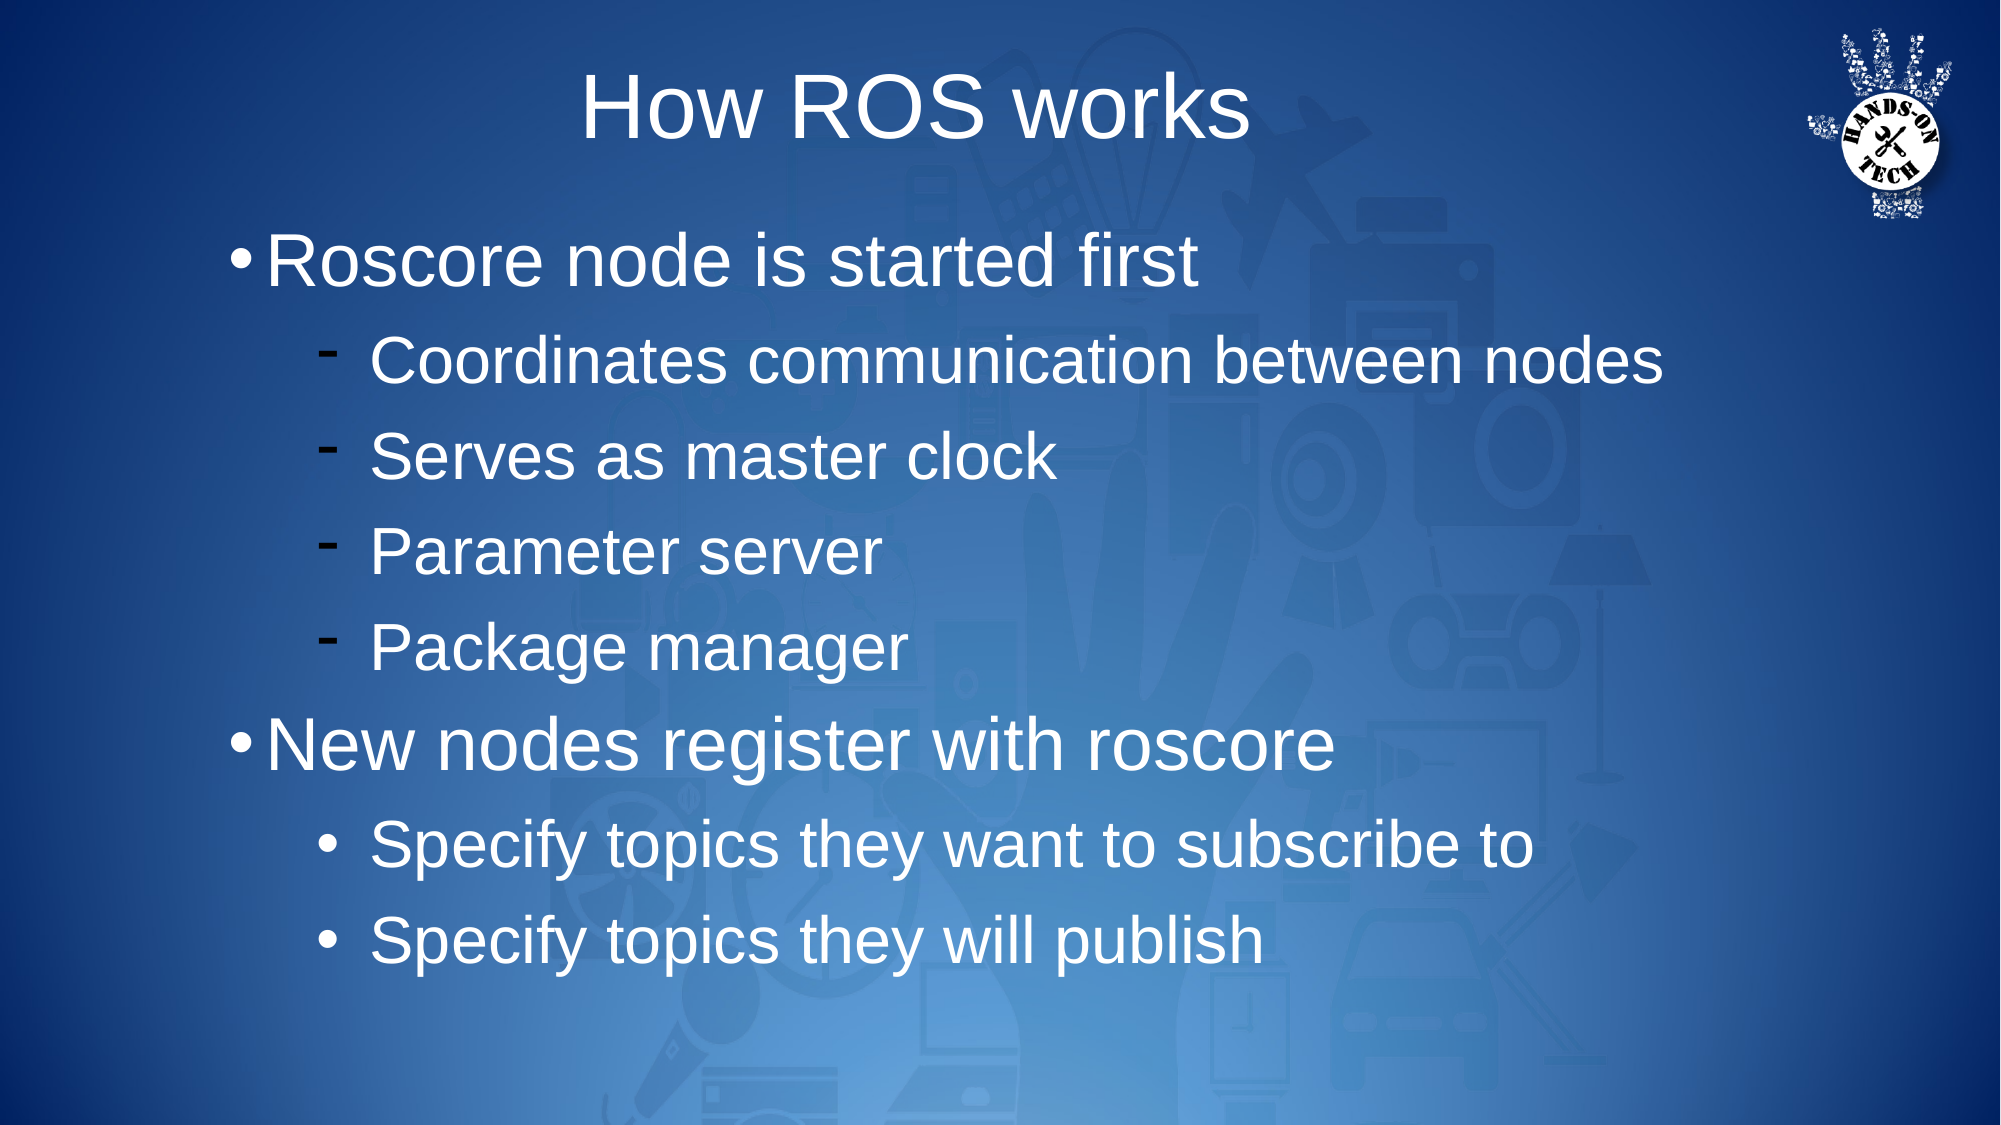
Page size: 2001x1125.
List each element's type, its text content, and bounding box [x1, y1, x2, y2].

text_box Roscore node is started first Coordinates communication between nodes Serves as master clock Parameter server Package manager New nodes register with roscore Specify topics they want to subscribe to Specify topics they will publish [213, 213, 1804, 1062]
text_box How ROS works [5, 0, 1828, 218]
picture [0, 0, 2001, 1125]
